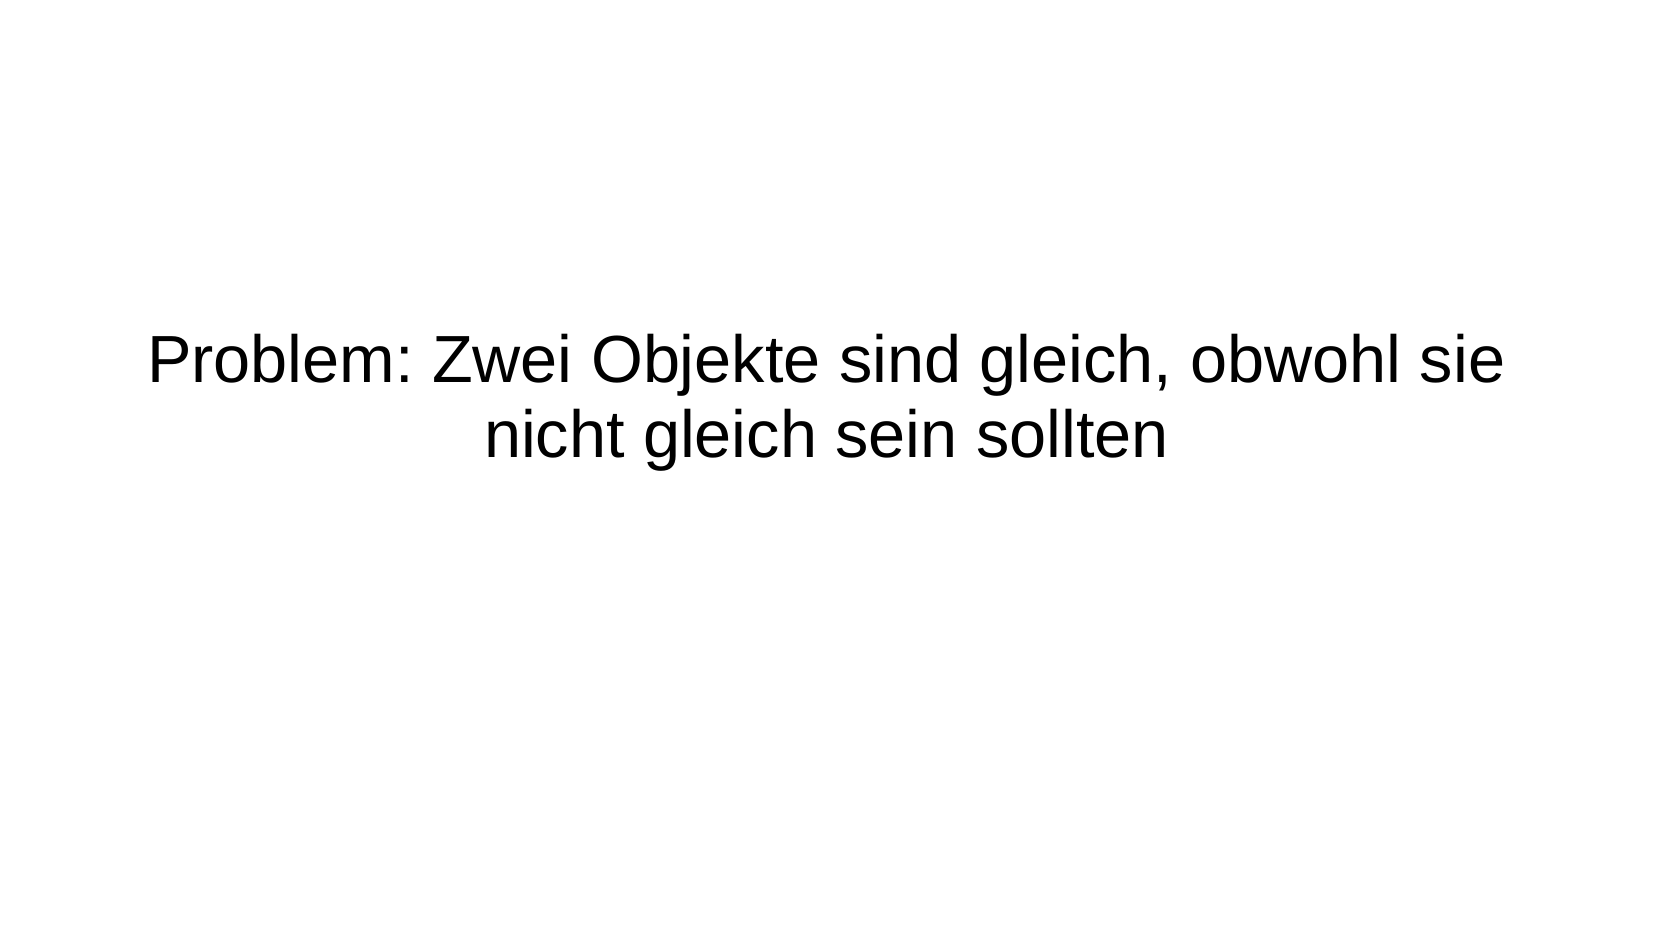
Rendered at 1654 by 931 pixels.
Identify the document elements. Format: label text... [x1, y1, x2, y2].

subtitle Problem: Zwei Objekte sind gleich, obwohl sie nicht gleich sein sollten [82, 37, 1571, 757]
